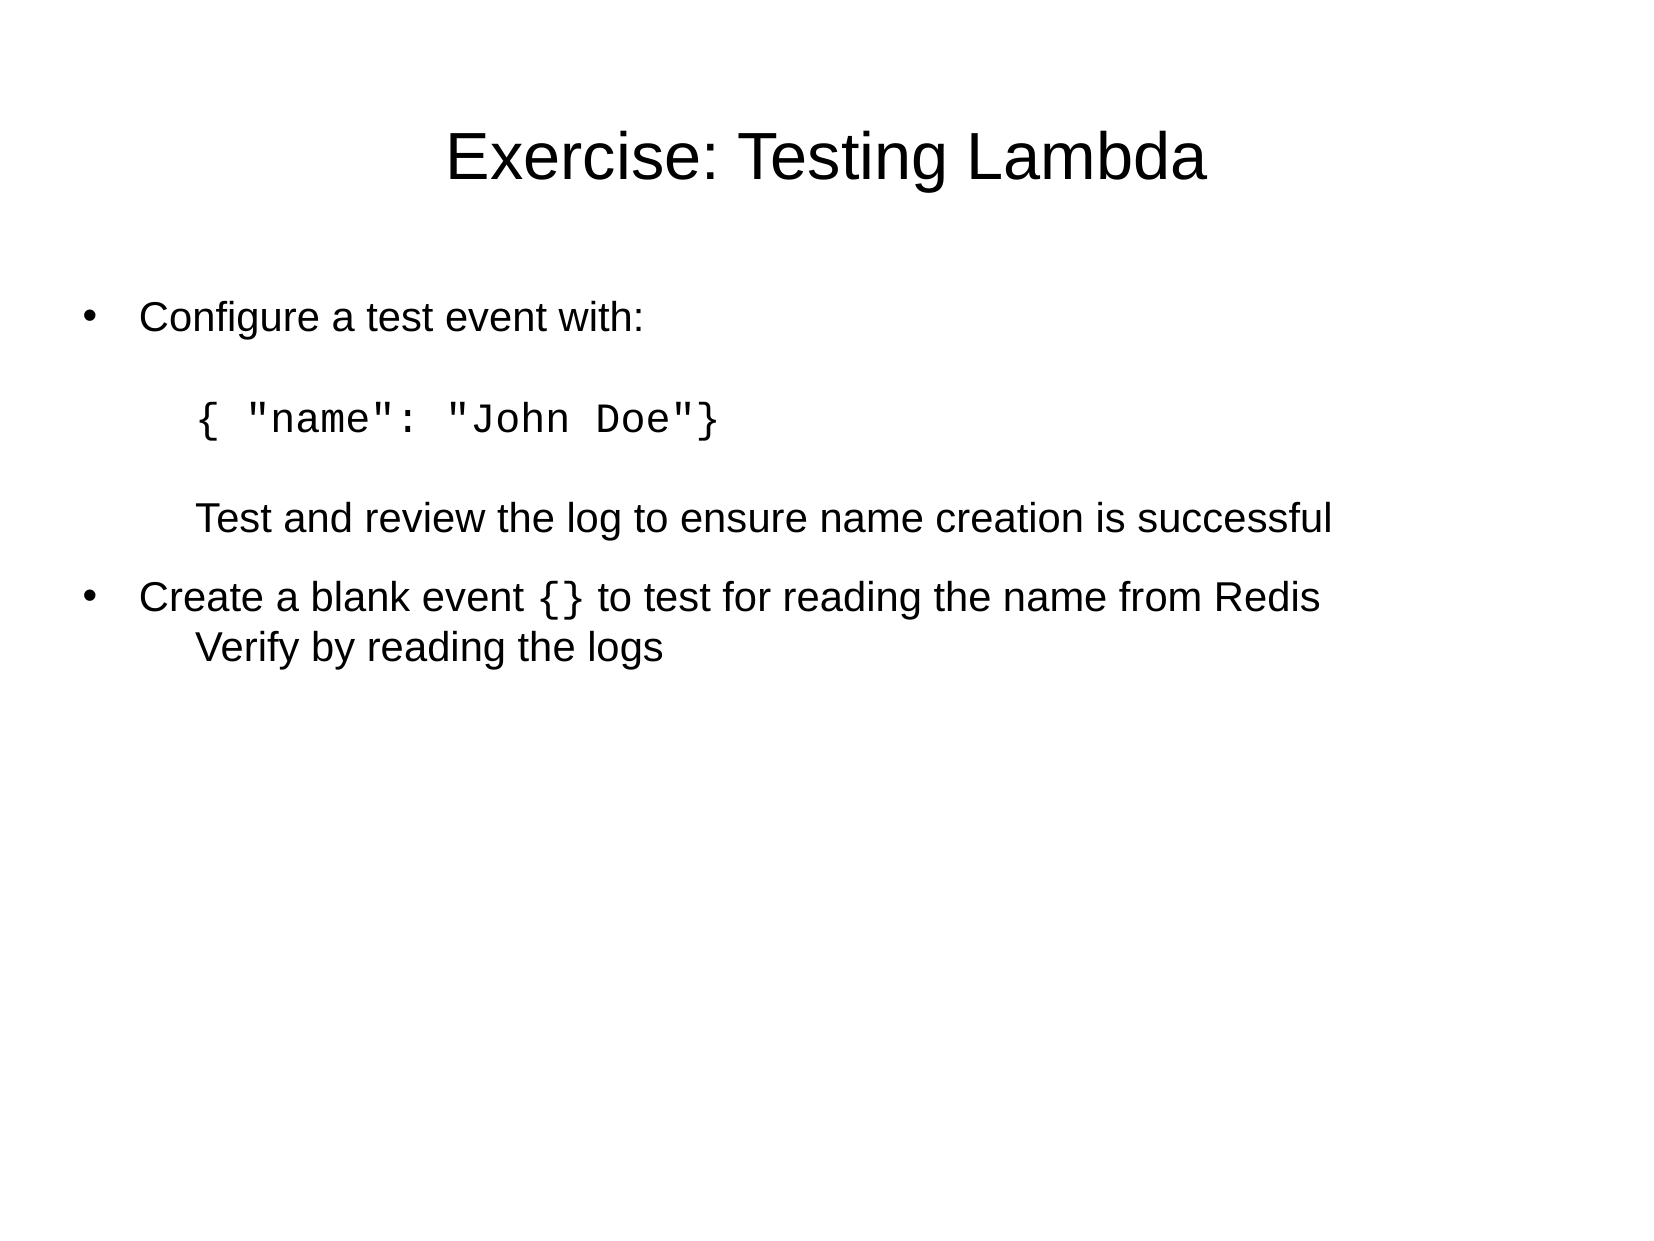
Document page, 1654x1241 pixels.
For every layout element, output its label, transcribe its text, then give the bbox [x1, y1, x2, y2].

title Exercise: Testing Lambda [82, 49, 1571, 257]
list Configure a test event with: { "name": "John Doe"} Test and review the log to ensure name creation is successful Create a blank event {} to test for reading the name from Redis Verify by reading the logs [82, 290, 1571, 1101]
